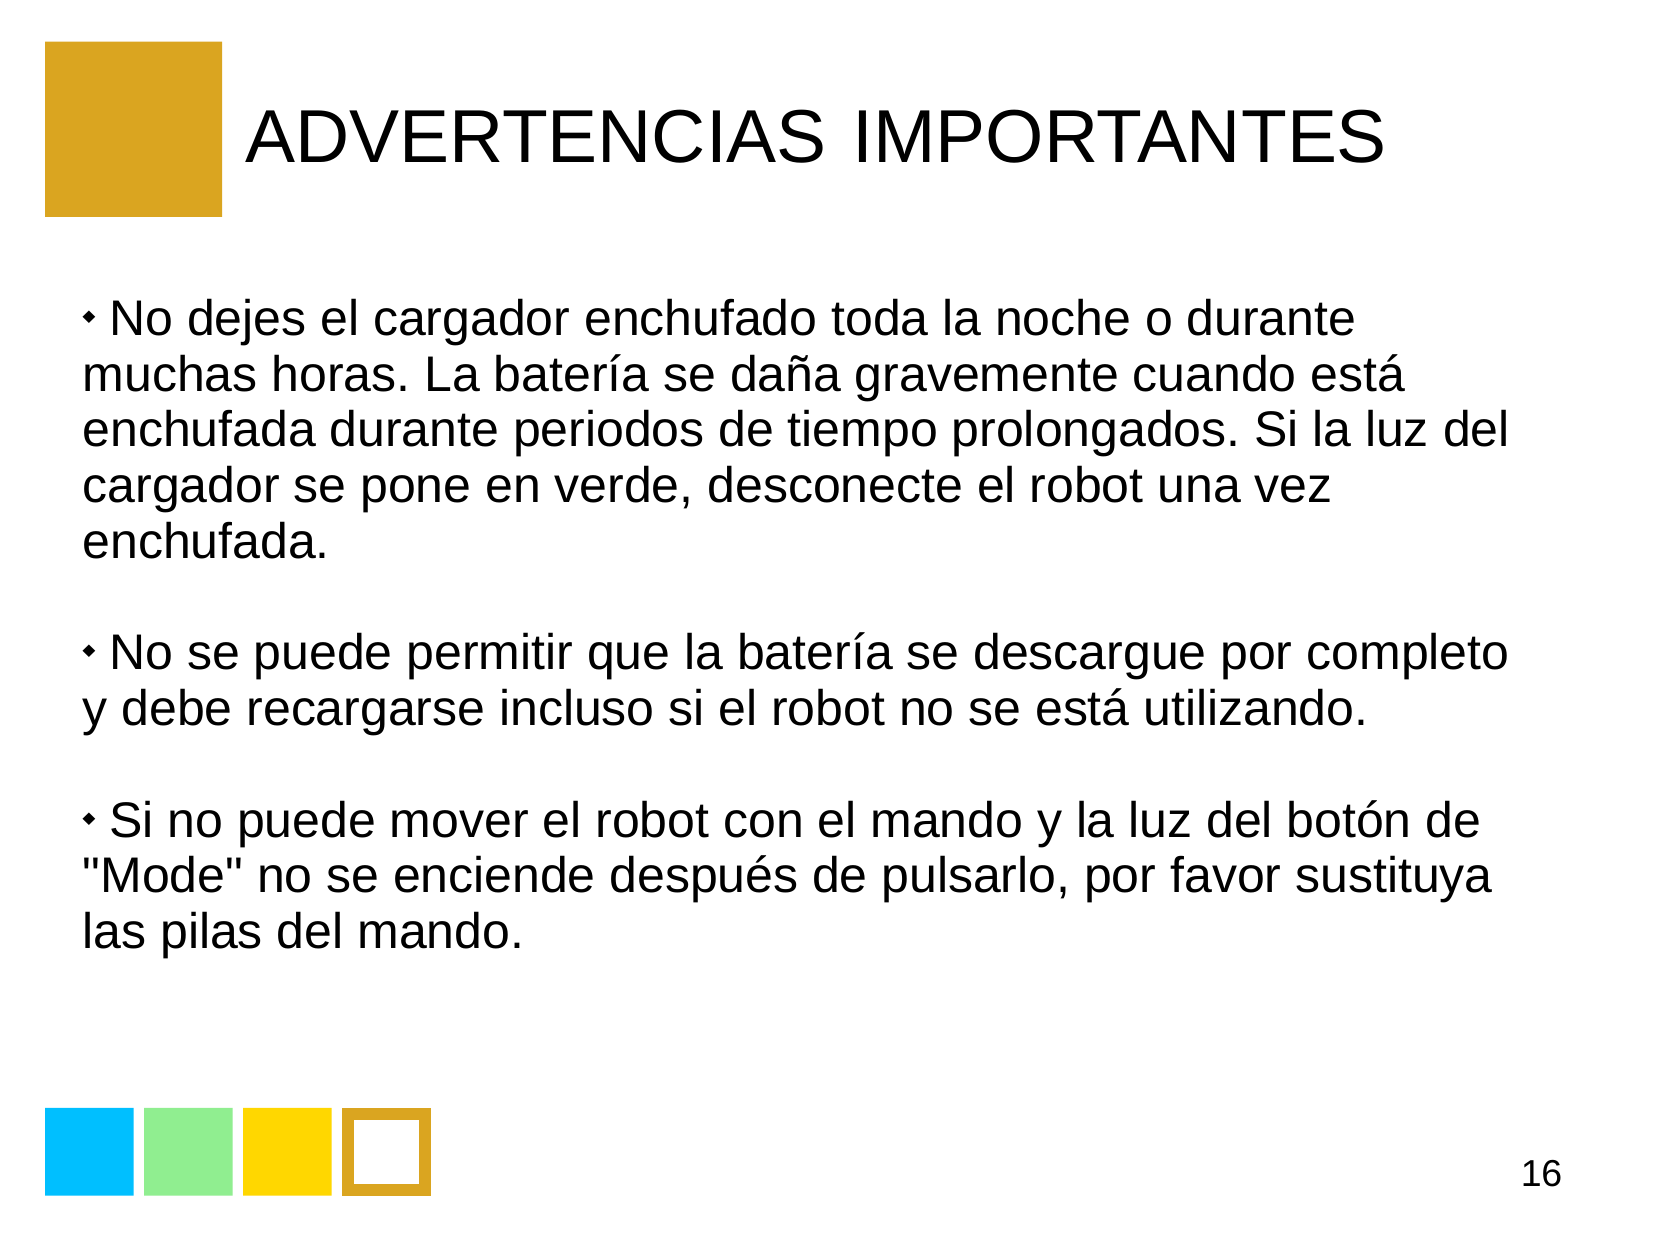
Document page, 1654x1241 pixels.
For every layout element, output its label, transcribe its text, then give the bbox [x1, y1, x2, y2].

subtitle No dejes el cargador enchufado toda la noche o durante muchas horas. La batería se daña gravemente cuando está enchufada durante periodos de tiempo prolongados. Si la luz del cargador se pone en verde, desconecte el robot una vez enchufada. No se puede permitir que la batería se descargue por completo y debe recargarse incluso si el robot no se está utilizando. Si no puede mover el robot con el mando y la luz del botón de "Mode" no se enciende después de pulsarlo, por favor sustituya las pilas del mando. [82, 290, 1538, 1071]
title ADVERTENCIAS IMPORTANTES [224, 49, 1571, 213]
text_box <number> [1506, 1145, 1654, 1217]
